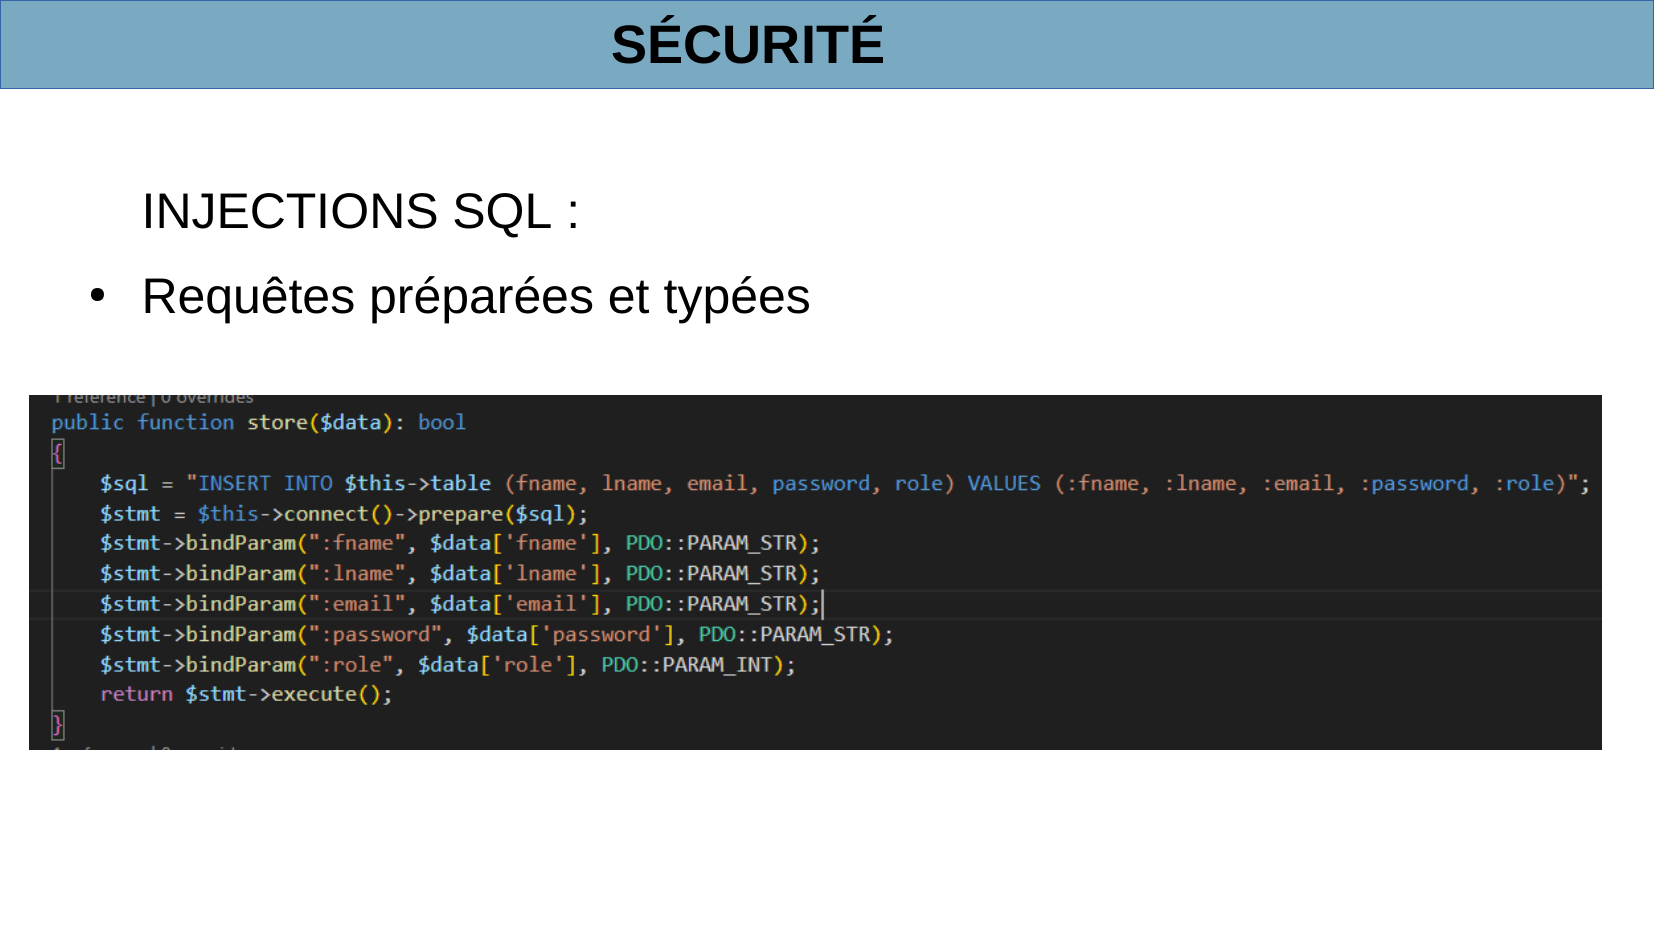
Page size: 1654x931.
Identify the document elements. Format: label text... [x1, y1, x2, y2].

text_box [0, 0, 1654, 89]
picture [29, 395, 1602, 751]
list INJECTIONS SQL : Requêtes préparées et typées [70, 183, 1559, 361]
text_box SÉCURITÉ [596, 7, 963, 83]
